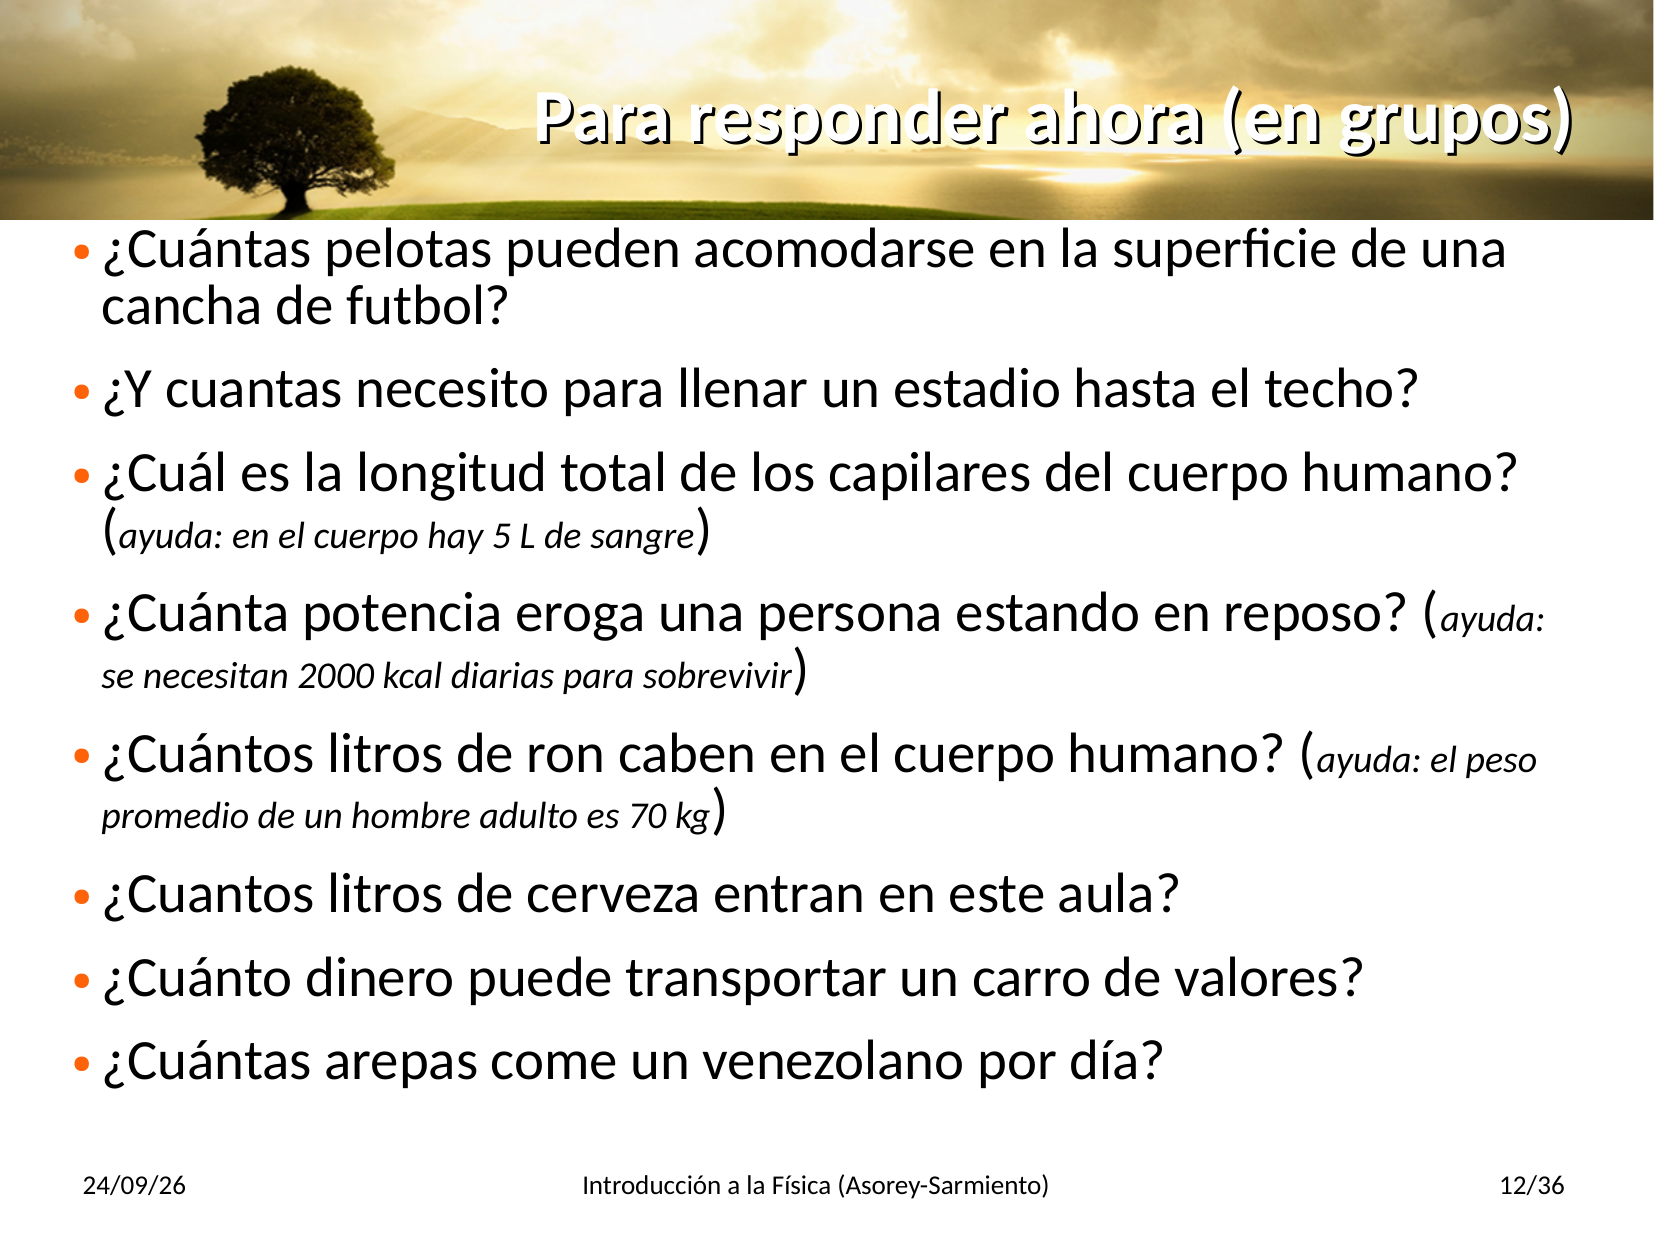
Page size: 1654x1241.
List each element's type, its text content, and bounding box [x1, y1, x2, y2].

list ¿Cuántas pelotas pueden acomodarse en la superficie de una cancha de futbol? ¿Y cuantas necesito para llenar un estadio hasta el techo? ¿Cuál es la longitud total de los capilares del cuerpo humano? (ayuda: en el cuerpo hay 5 L de sangre) ¿Cuánta potencia eroga una persona estando en reposo? (ayuda: se necesitan 2000 kcal diarias para sobrevivir) ¿Cuántos litros de ron caben en el cuerpo humano? (ayuda: el peso promedio de un hombre adulto es 70 kg) ¿Cuantos litros de cerveza entran en este aula? ¿Cuánto dinero puede transportar un carro de valores? ¿Cuántas arepas come un venezolano por día? [45, 225, 1576, 1096]
title Para responder ahora (en grupos) [86, 49, 1576, 196]
picture [0, 0, 1654, 220]
